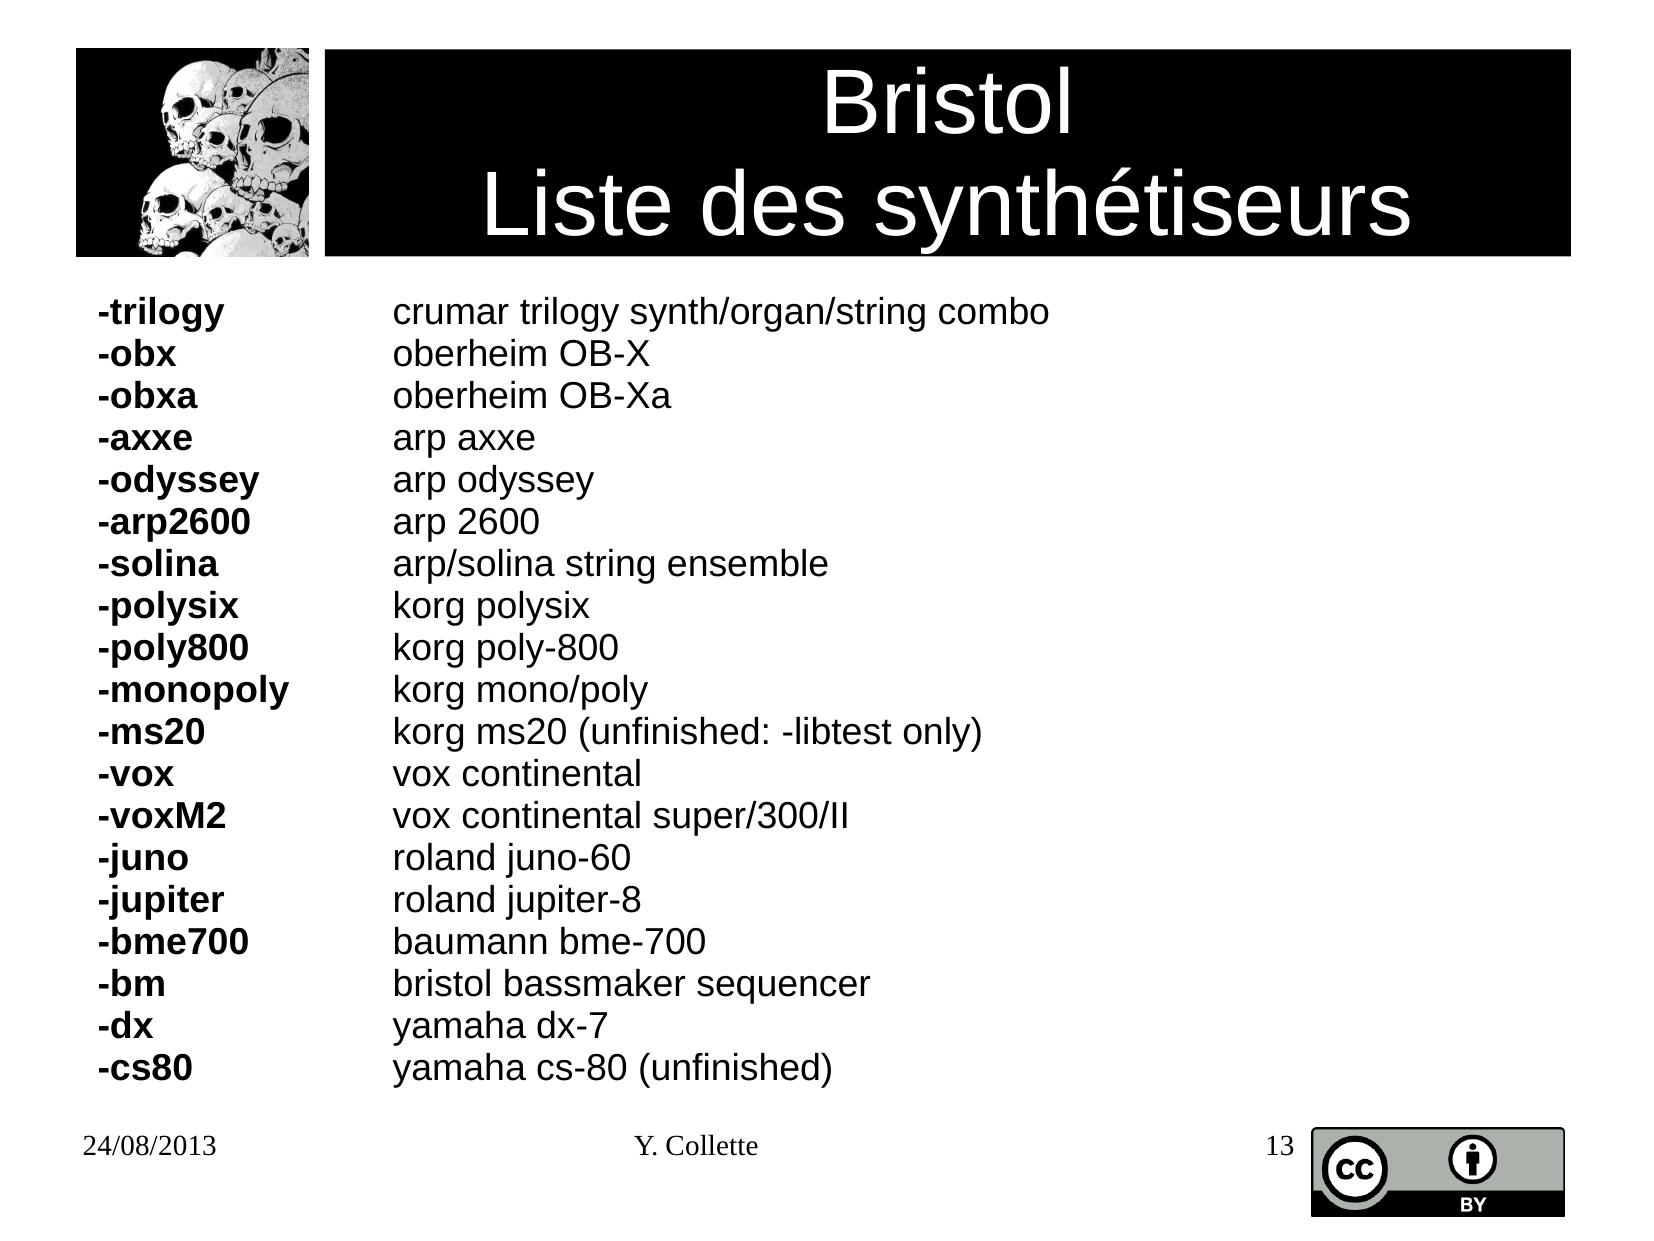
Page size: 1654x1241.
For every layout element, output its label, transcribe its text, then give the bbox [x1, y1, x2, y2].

picture [1311, 1127, 1565, 1217]
picture [76, 48, 309, 257]
text_box -trilogy crumar trilogy synth/organ/string combo -obx oberheim OB-X -obxa oberheim OB-Xa -axxe arp axxe -odyssey arp odyssey -arp2600 arp 2600 -solina arp/solina string ensemble -polysix korg polysix -poly800 korg poly-800 -monopoly korg mono/poly -ms20 korg ms20 (unfinished: -libtest only) -vox vox continental -voxM2 vox continental super/300/II -juno roland juno-60 -jupiter roland jupiter-8 -bme700 baumann bme-700 -bm bristol bassmaker sequencer -dx yamaha dx-7 -cs80 yamaha cs-80 (unfinished) [82, 283, 1571, 1097]
title Bristol Liste des synthétiseurs [324, 49, 1571, 257]
